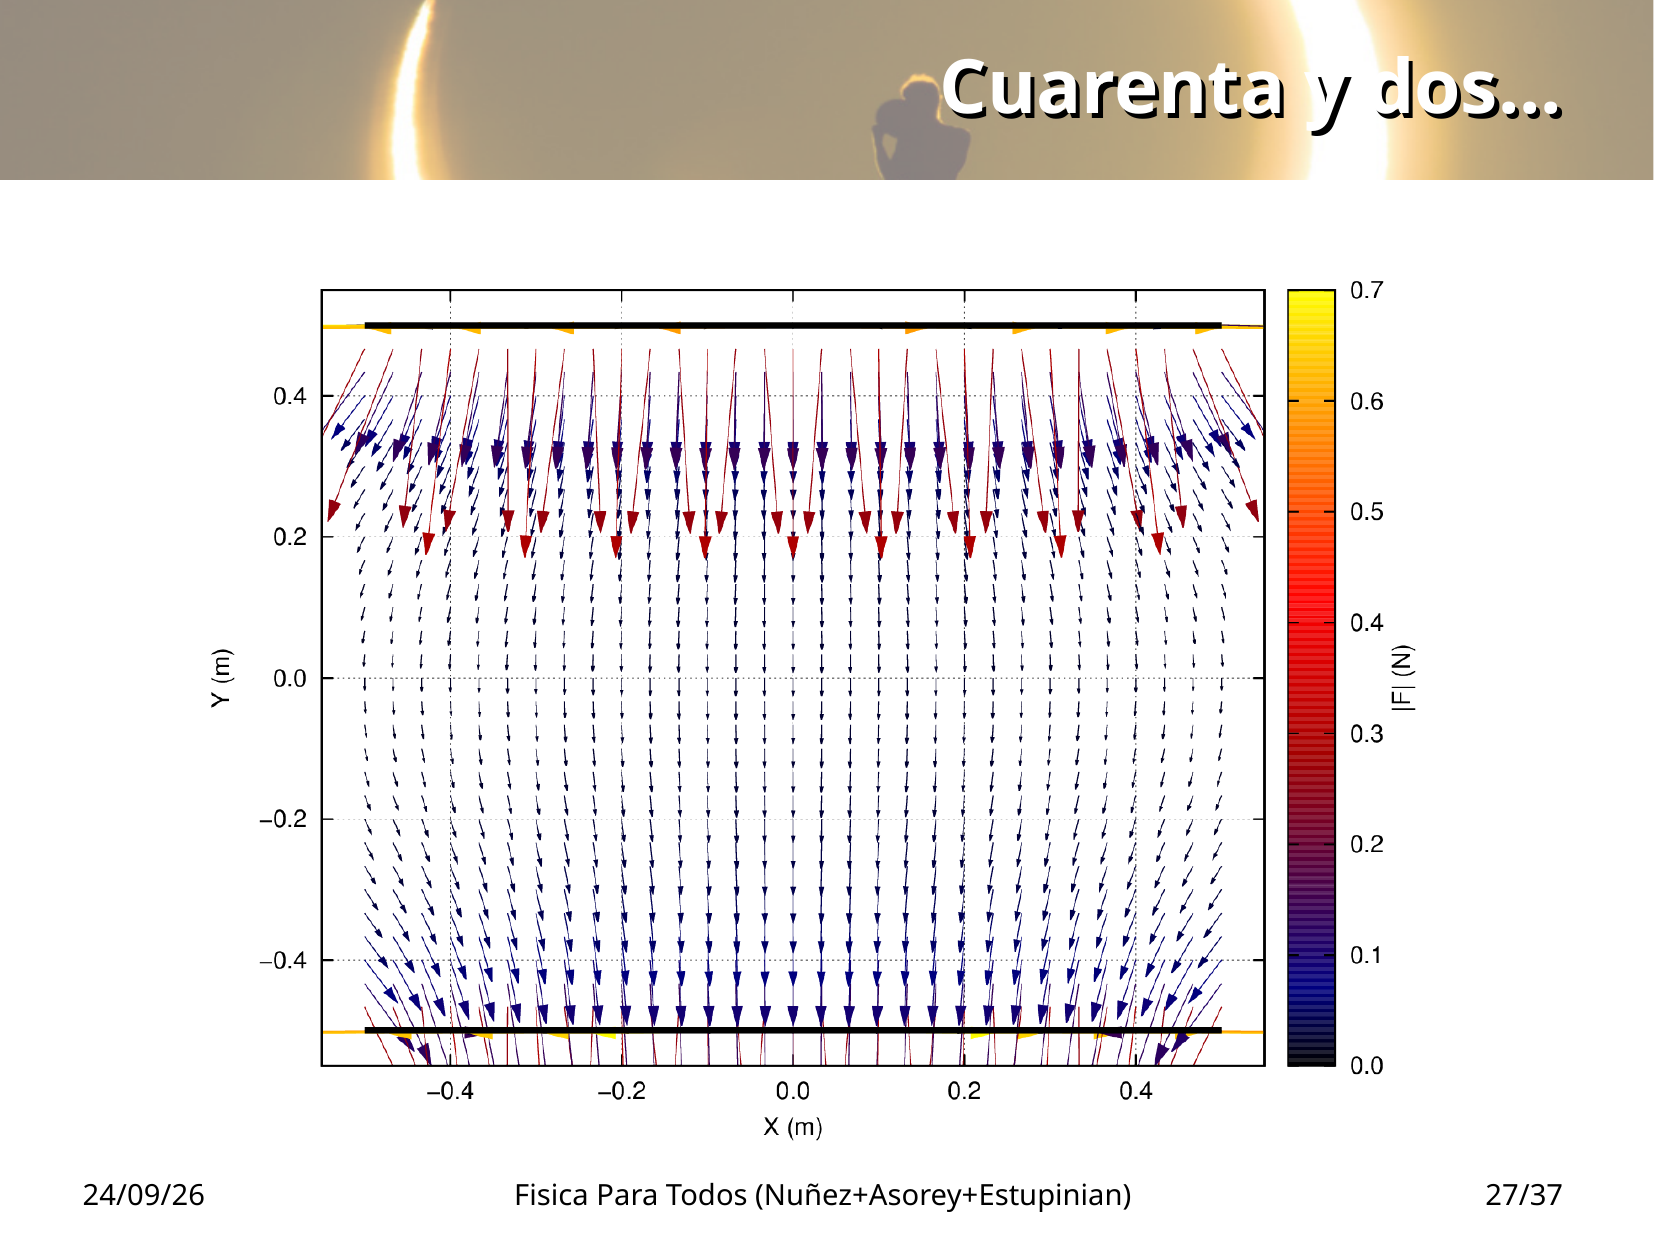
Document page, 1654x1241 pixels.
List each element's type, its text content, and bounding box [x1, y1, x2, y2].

picture [0, 0, 1654, 180]
picture [201, 260, 1464, 1144]
title Cuarenta y dos... [75, 19, 1564, 151]
